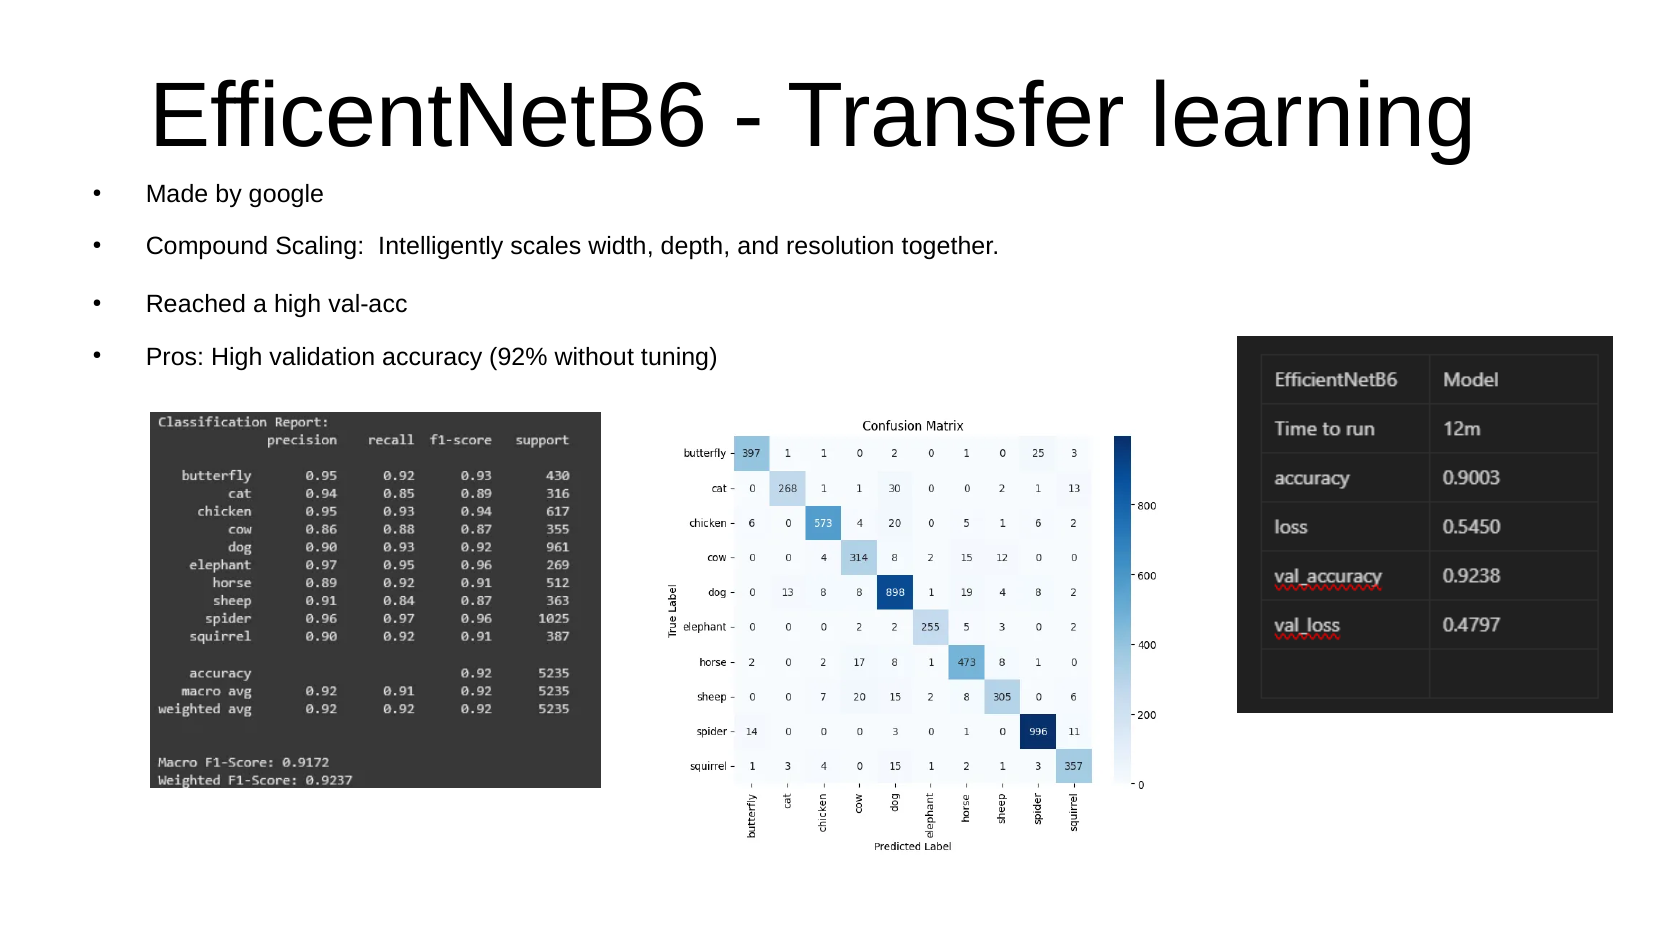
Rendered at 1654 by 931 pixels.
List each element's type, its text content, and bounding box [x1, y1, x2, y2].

title EfficentNetB6 - Transfer learning [82, 37, 1571, 193]
picture [150, 412, 601, 788]
picture [661, 412, 1163, 860]
picture [1237, 336, 1613, 713]
list Made by google Compound Scaling: Intelligently scales width, depth, and resolution together. Reached a high val-acc Pros: High validation accuracy (92% without tuning) [75, 75, 1418, 533]
